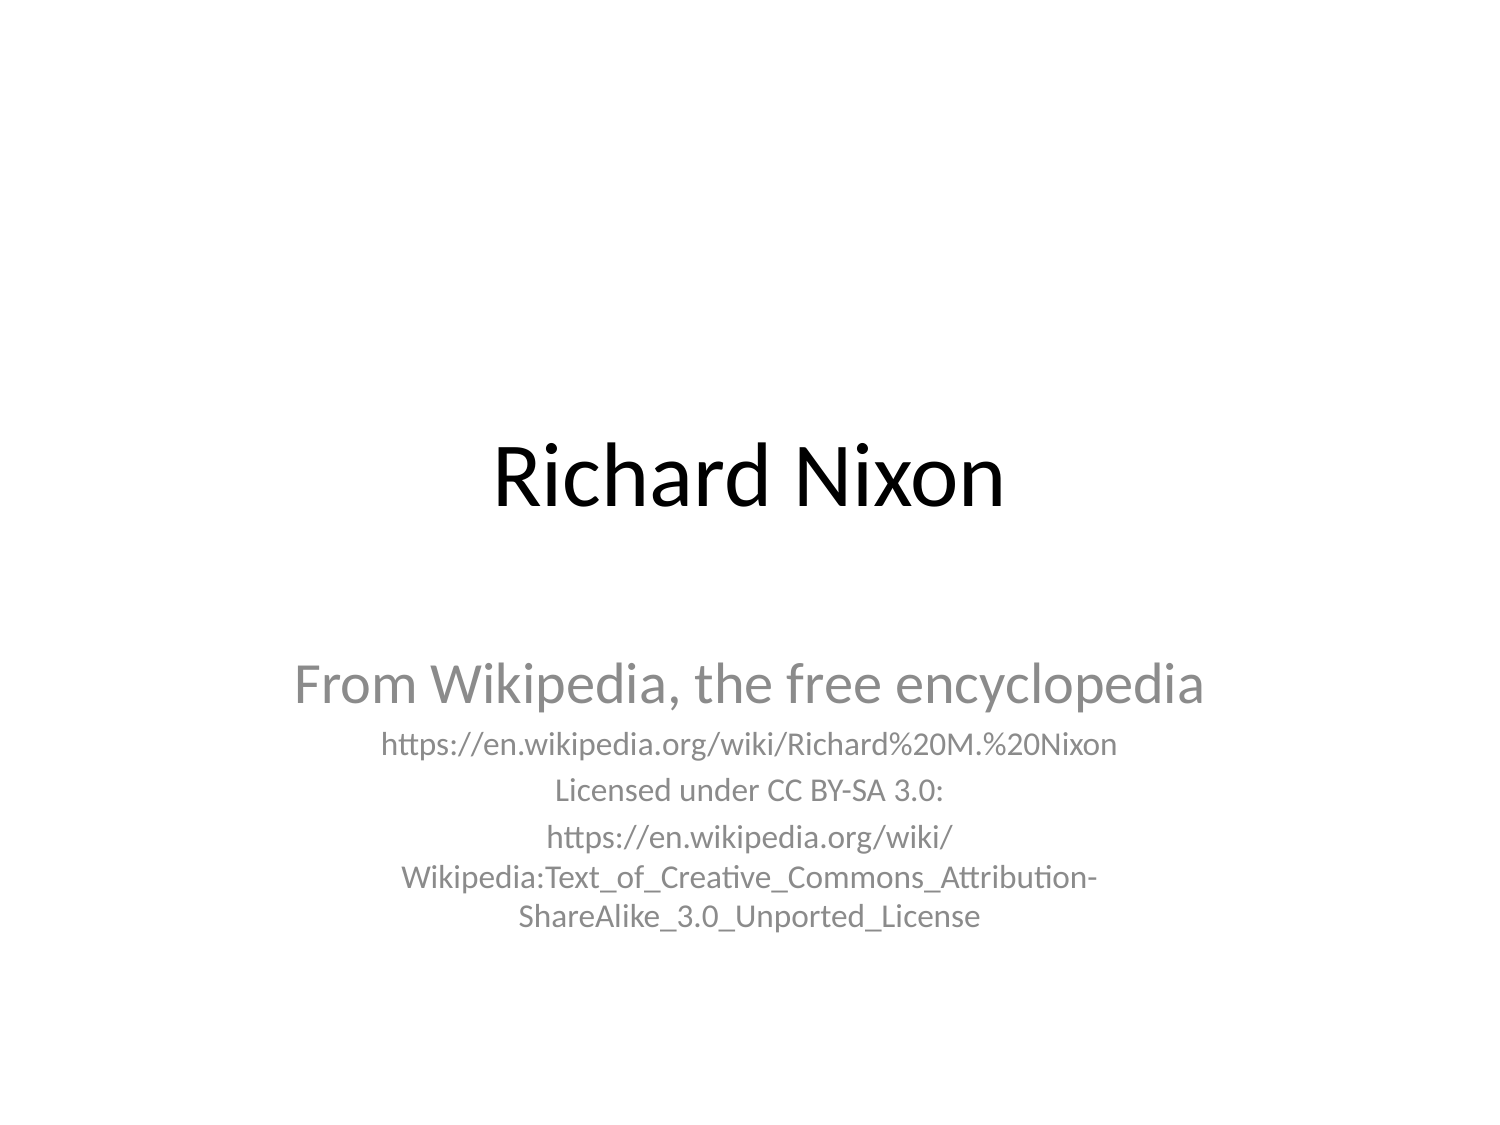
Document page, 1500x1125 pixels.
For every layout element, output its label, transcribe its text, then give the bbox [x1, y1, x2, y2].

title Richard Nixon [112, 349, 1388, 591]
subtitle From Wikipedia, the free encyclopedia https://en.wikipedia.org/wiki/Richard%20M.%20Nixon Licensed under CC BY-SA 3.0: https://en.wikipedia.org/wiki/Wikipedia:Text_of_Creative_Commons_Attribution-ShareAlike_3.0_Unported_License [225, 637, 1275, 925]
